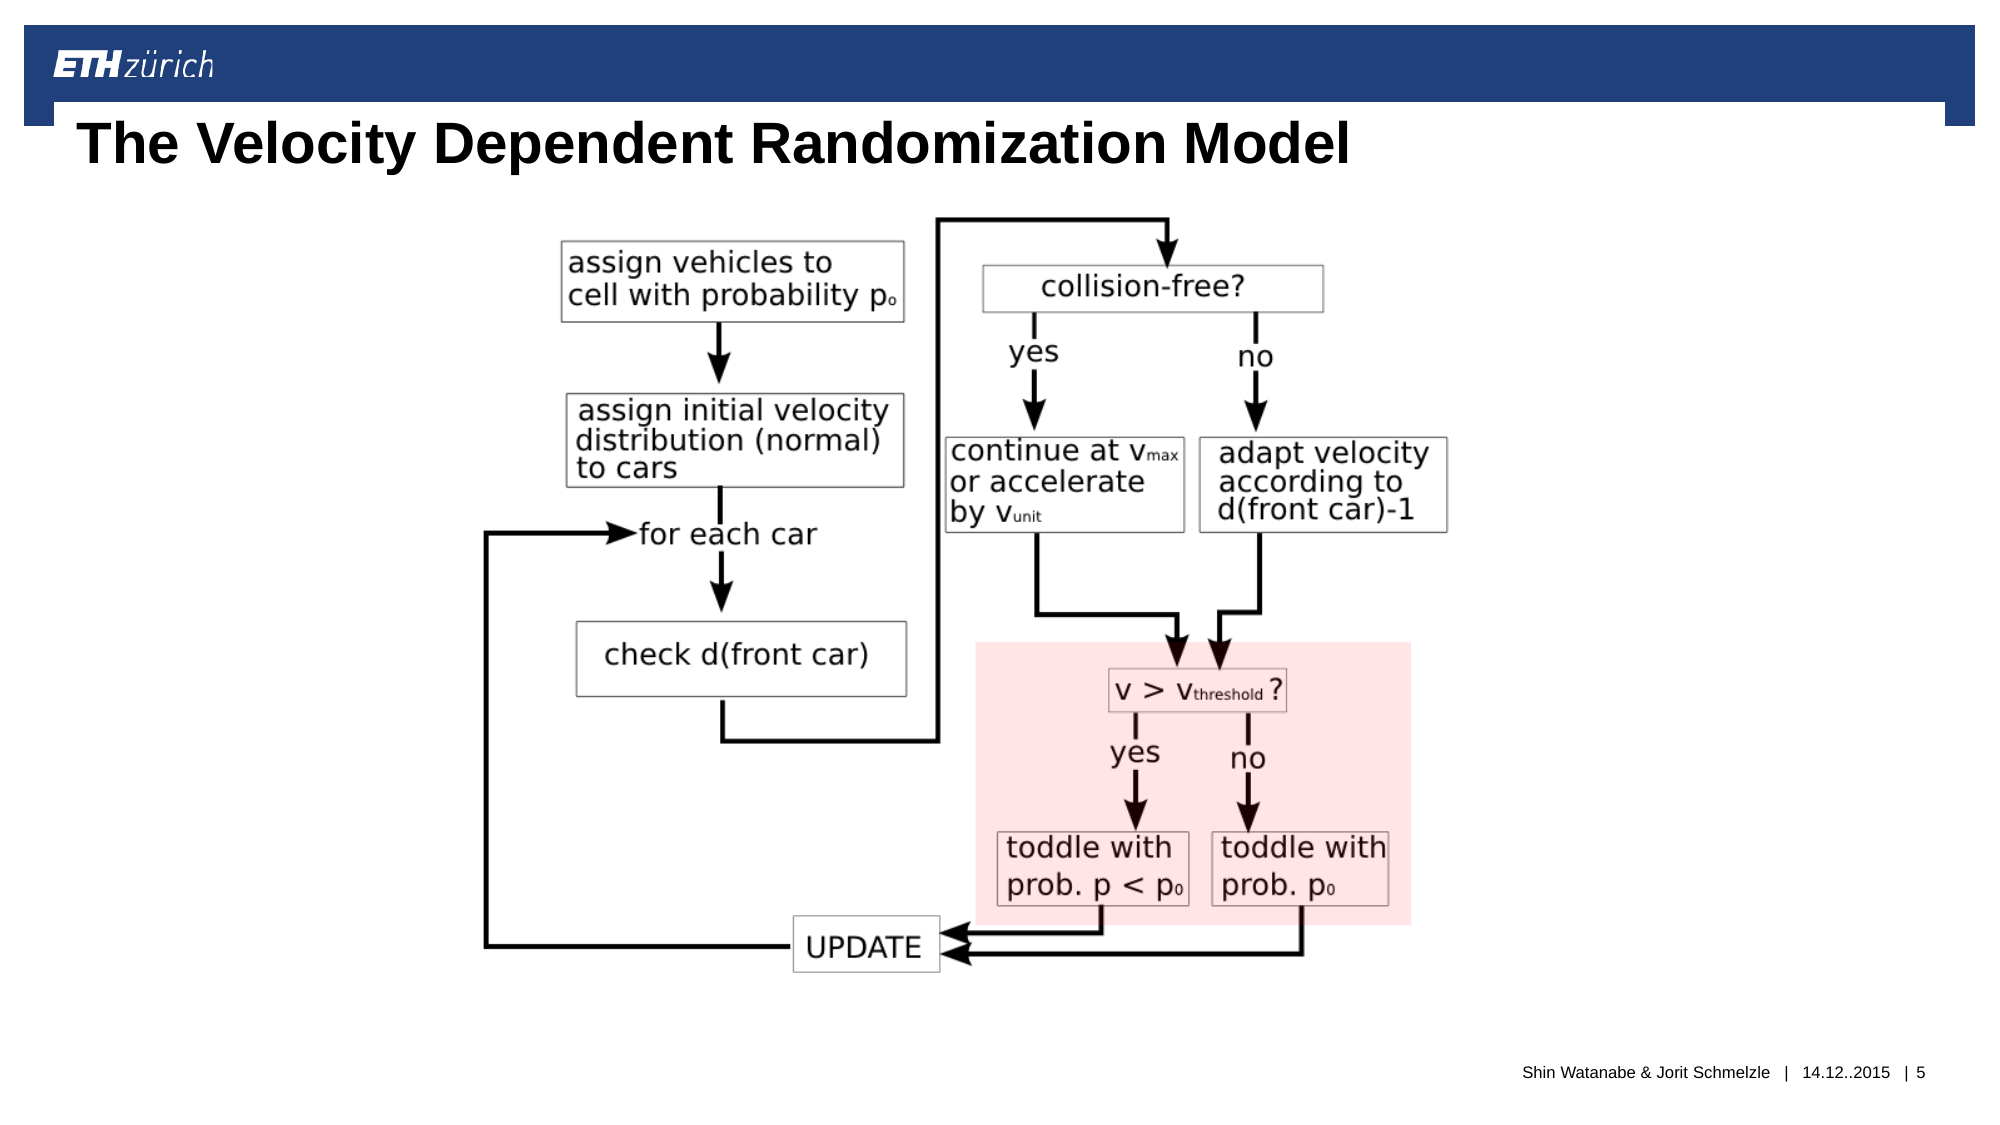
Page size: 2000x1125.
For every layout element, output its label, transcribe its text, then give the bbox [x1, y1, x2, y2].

title The Velocity Dependent Randomization Model [53, 101, 1945, 262]
picture [460, 205, 1470, 993]
